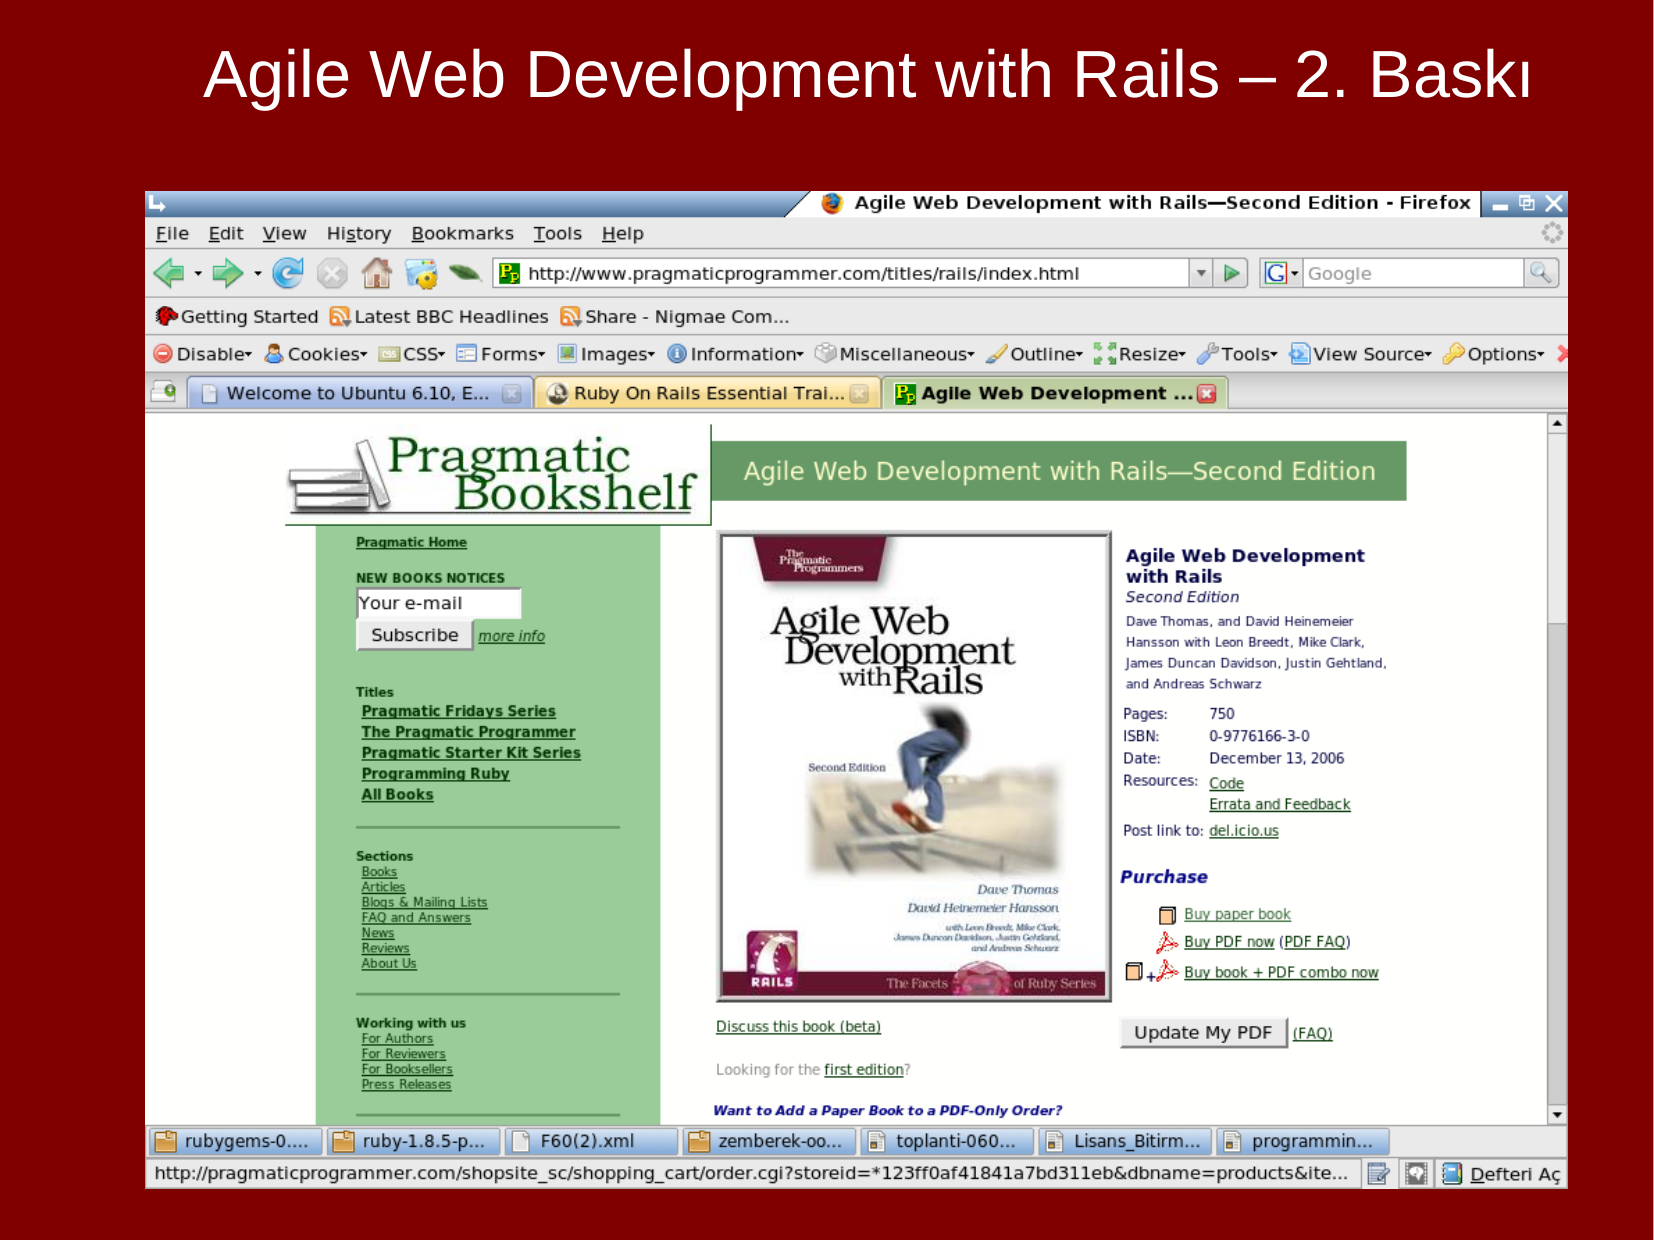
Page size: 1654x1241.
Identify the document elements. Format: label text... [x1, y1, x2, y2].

picture [145, 191, 1568, 1189]
title Agile Web Development with Rails – 2. Baskı [203, 11, 1582, 137]
